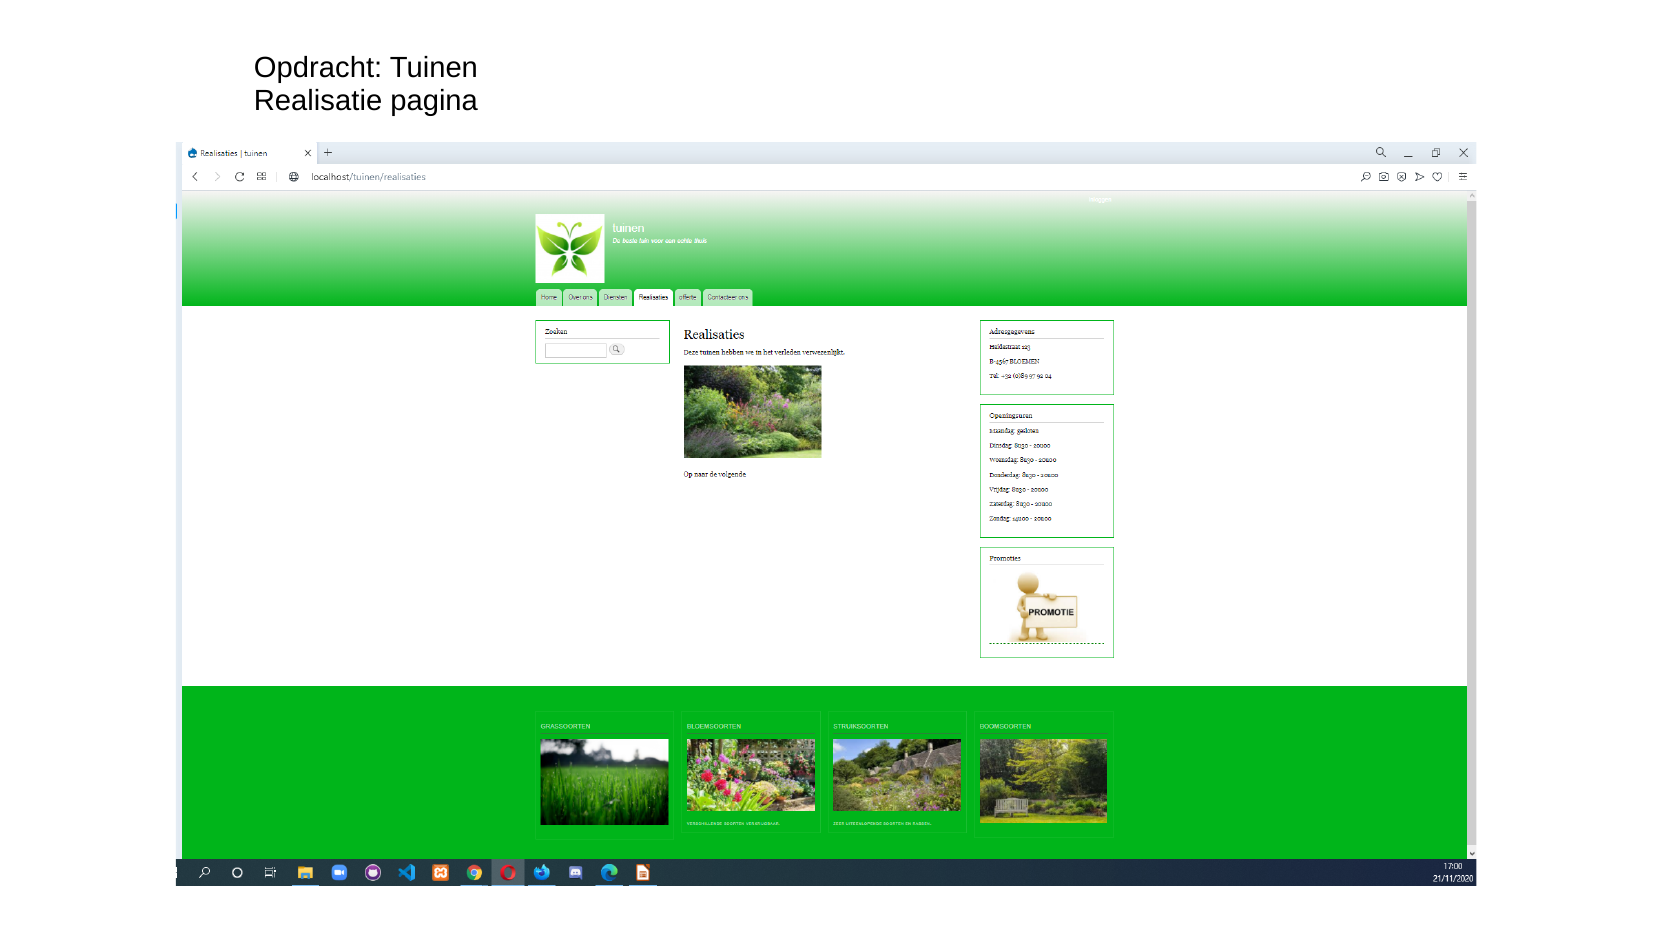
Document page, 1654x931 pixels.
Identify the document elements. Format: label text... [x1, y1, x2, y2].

picture [175, 142, 1477, 886]
title Opdracht: Tuinen Realisatie pagina [82, 37, 650, 130]
